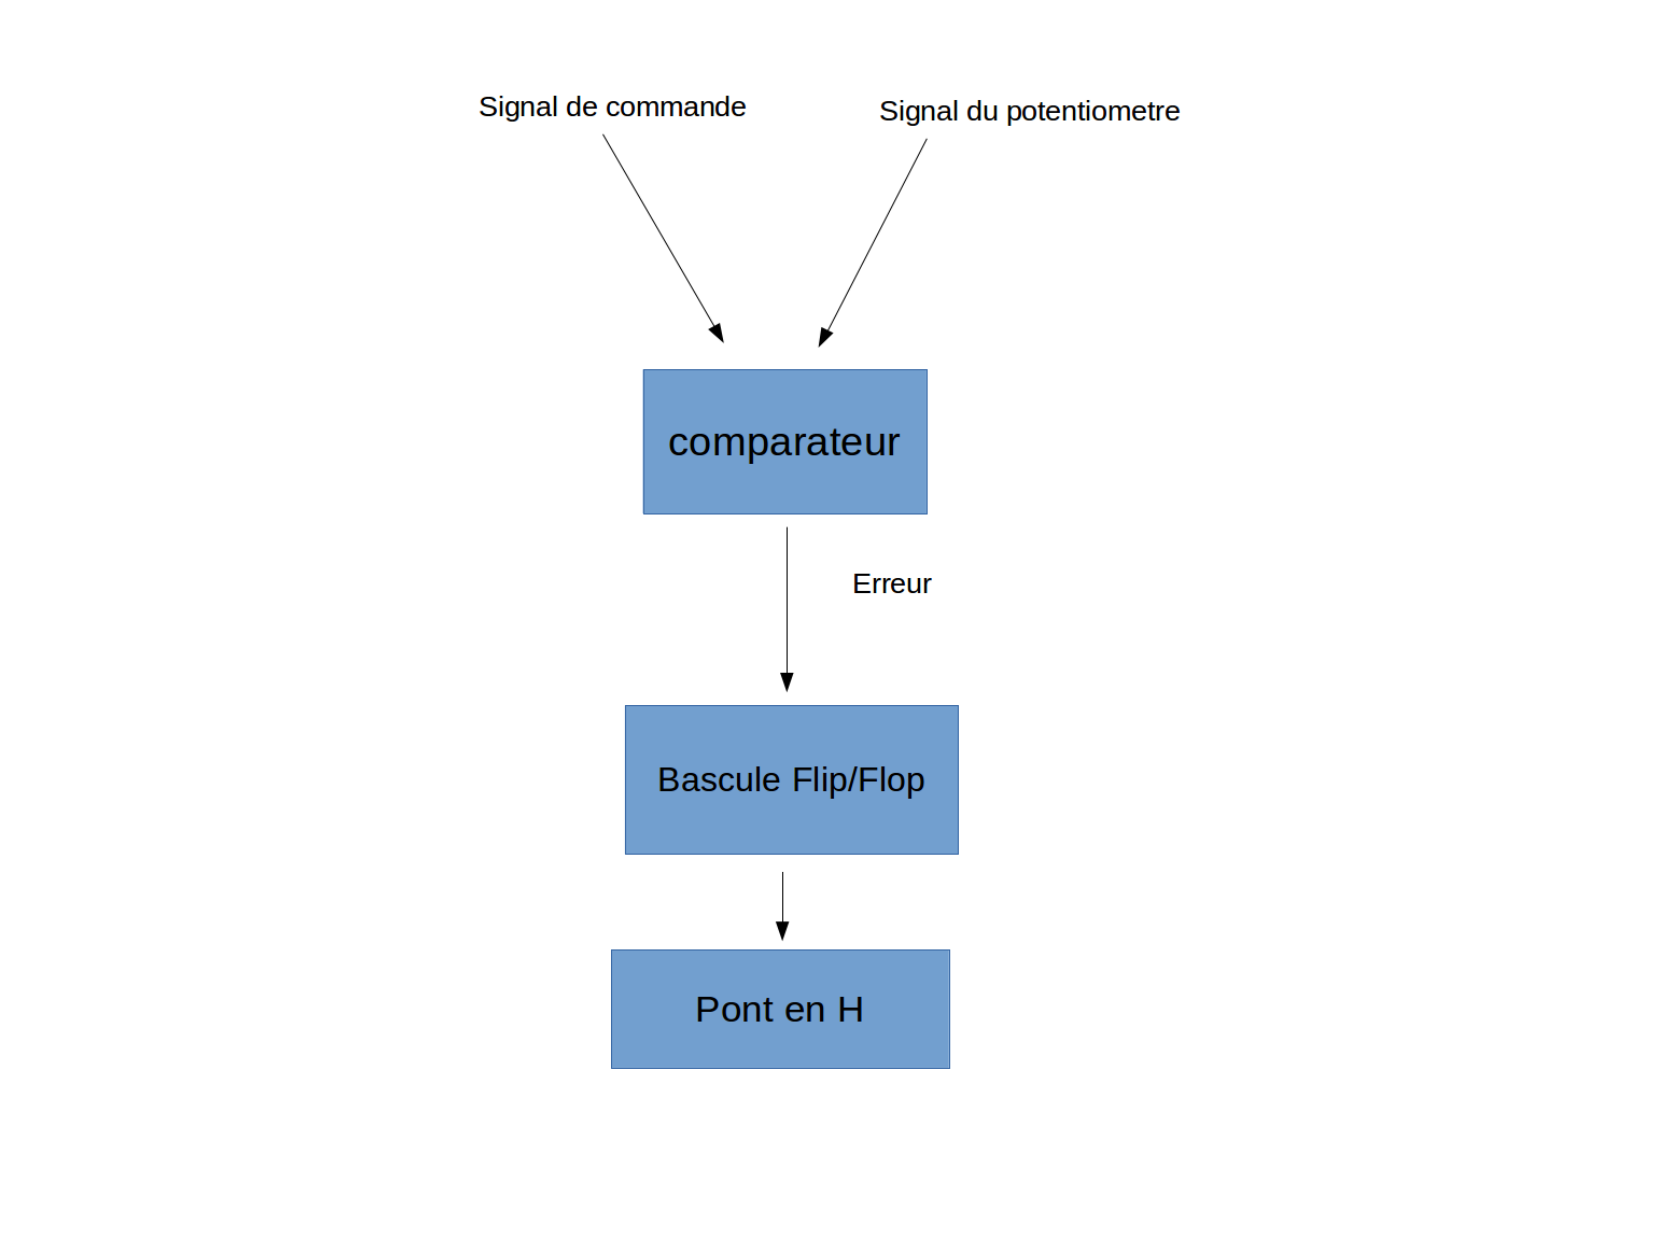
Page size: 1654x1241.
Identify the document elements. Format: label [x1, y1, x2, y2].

picture [386, 29, 1241, 1238]
